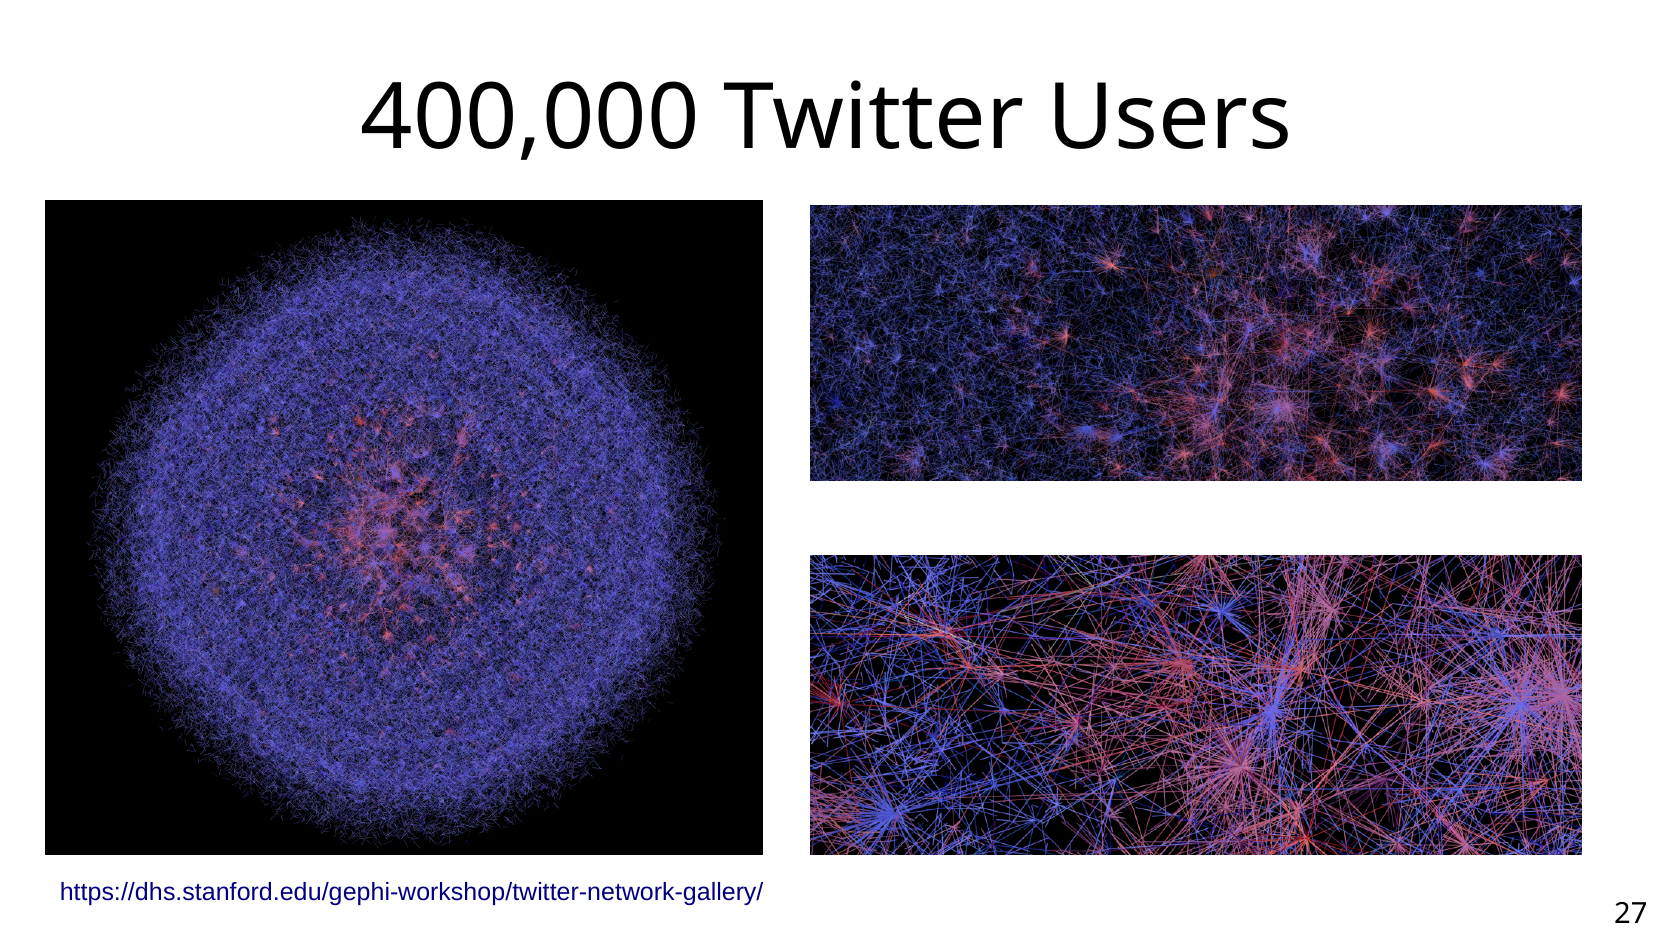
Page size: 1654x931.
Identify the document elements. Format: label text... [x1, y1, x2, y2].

picture [810, 555, 1582, 856]
title 400,000 Twitter Users [82, 1, 1571, 226]
text_box https://dhs.stanford.edu/gephi-workshop/twitter-network-gallery/ [45, 870, 1128, 921]
picture [810, 205, 1582, 481]
picture [45, 200, 763, 856]
